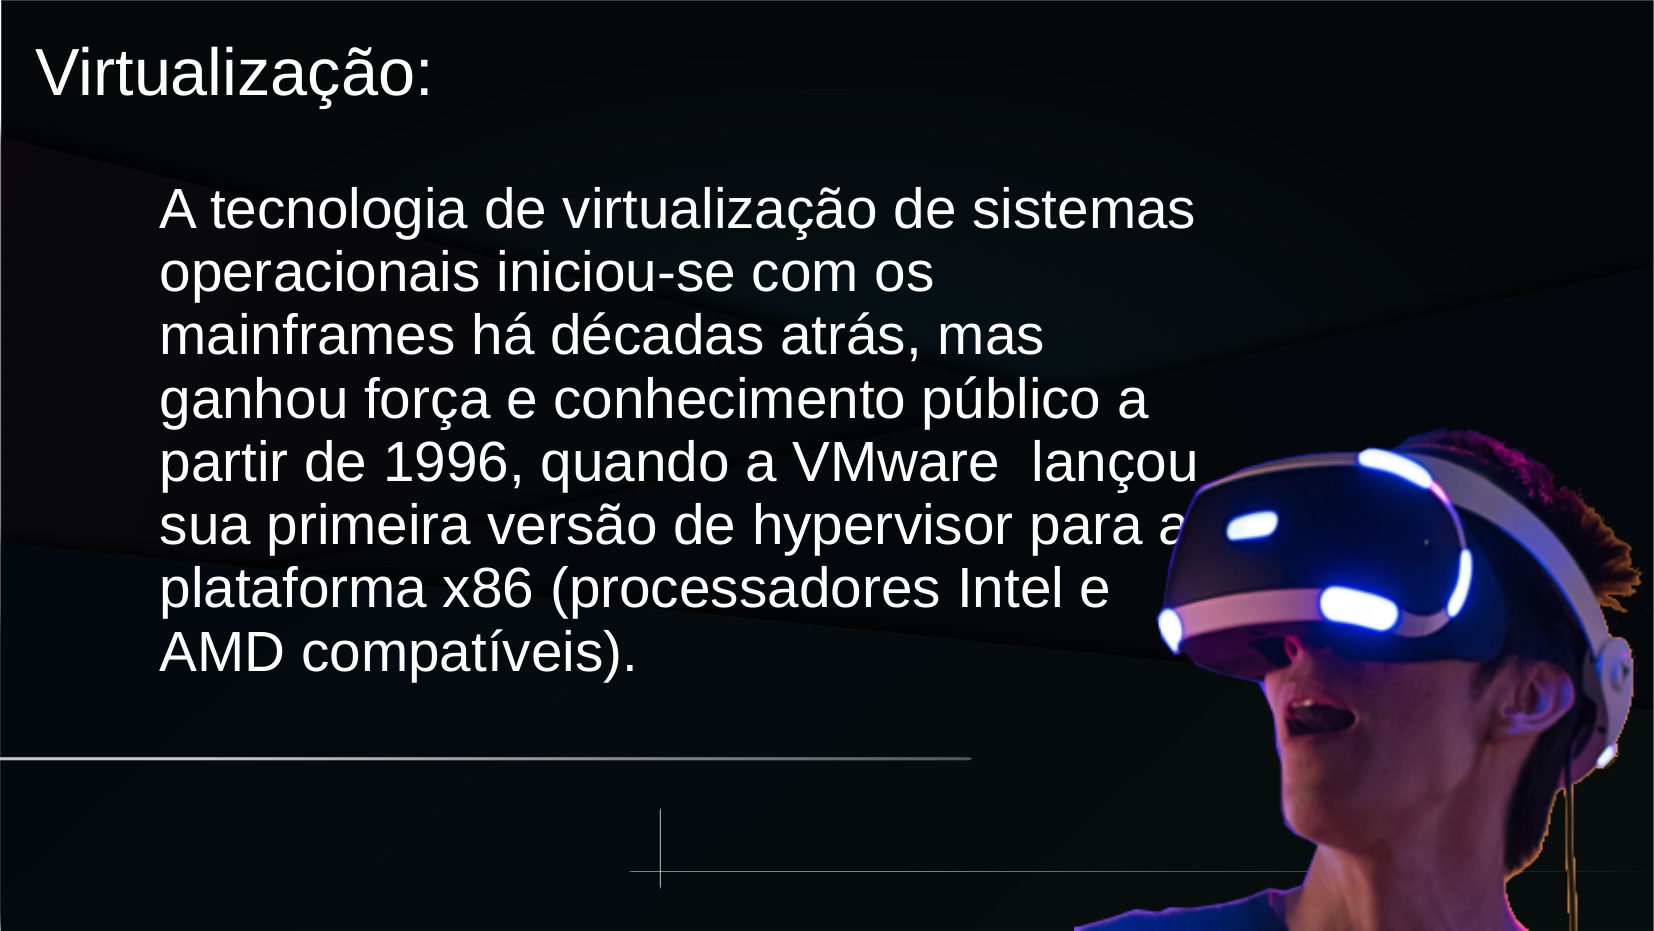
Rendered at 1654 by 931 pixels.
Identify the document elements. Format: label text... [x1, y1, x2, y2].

picture [0, 0, 1654, 931]
list Virtualização: [35, 35, 591, 119]
list A tecnologia de virtualização de sistemas operacionais iniciou-se com os mainframes há décadas atrás, mas ganhou força e conhecimento público a partir de 1996, quando a VMware lançou sua primeira versão de hypervisor para a plataforma x86 (processadores Intel e AMD compatíveis). [159, 177, 1217, 721]
